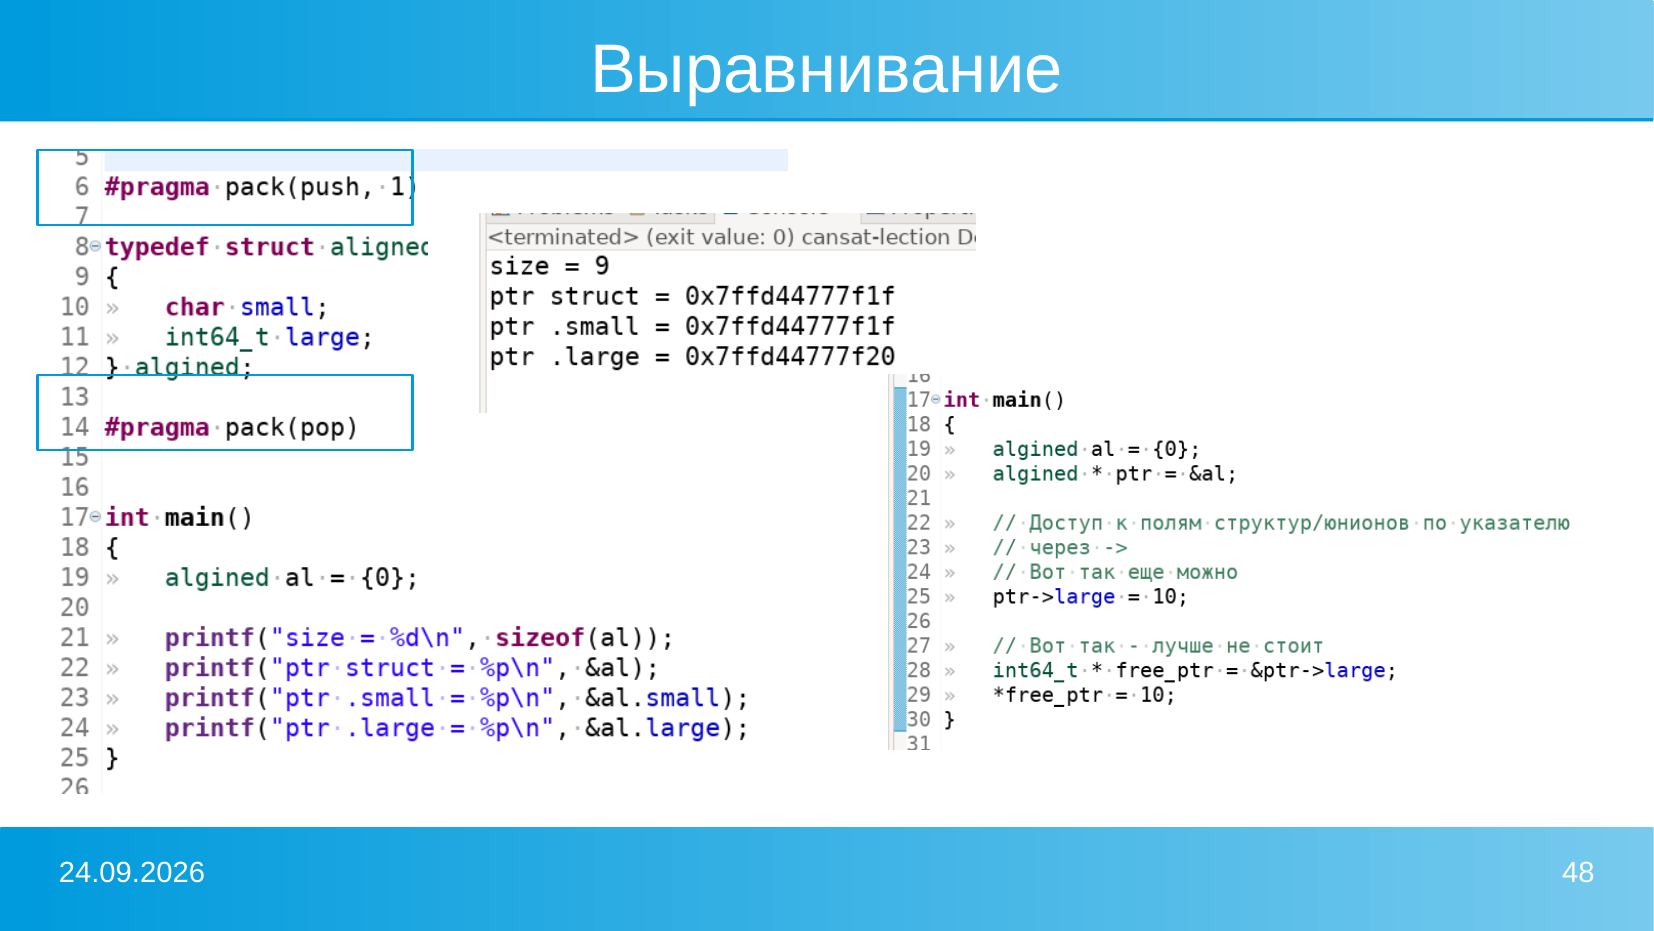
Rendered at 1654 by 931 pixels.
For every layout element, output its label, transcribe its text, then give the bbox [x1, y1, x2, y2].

title Выравнивание [59, 29, 1595, 108]
picture [61, 149, 1613, 794]
picture [61, 152, 410, 223]
picture [61, 377, 410, 448]
